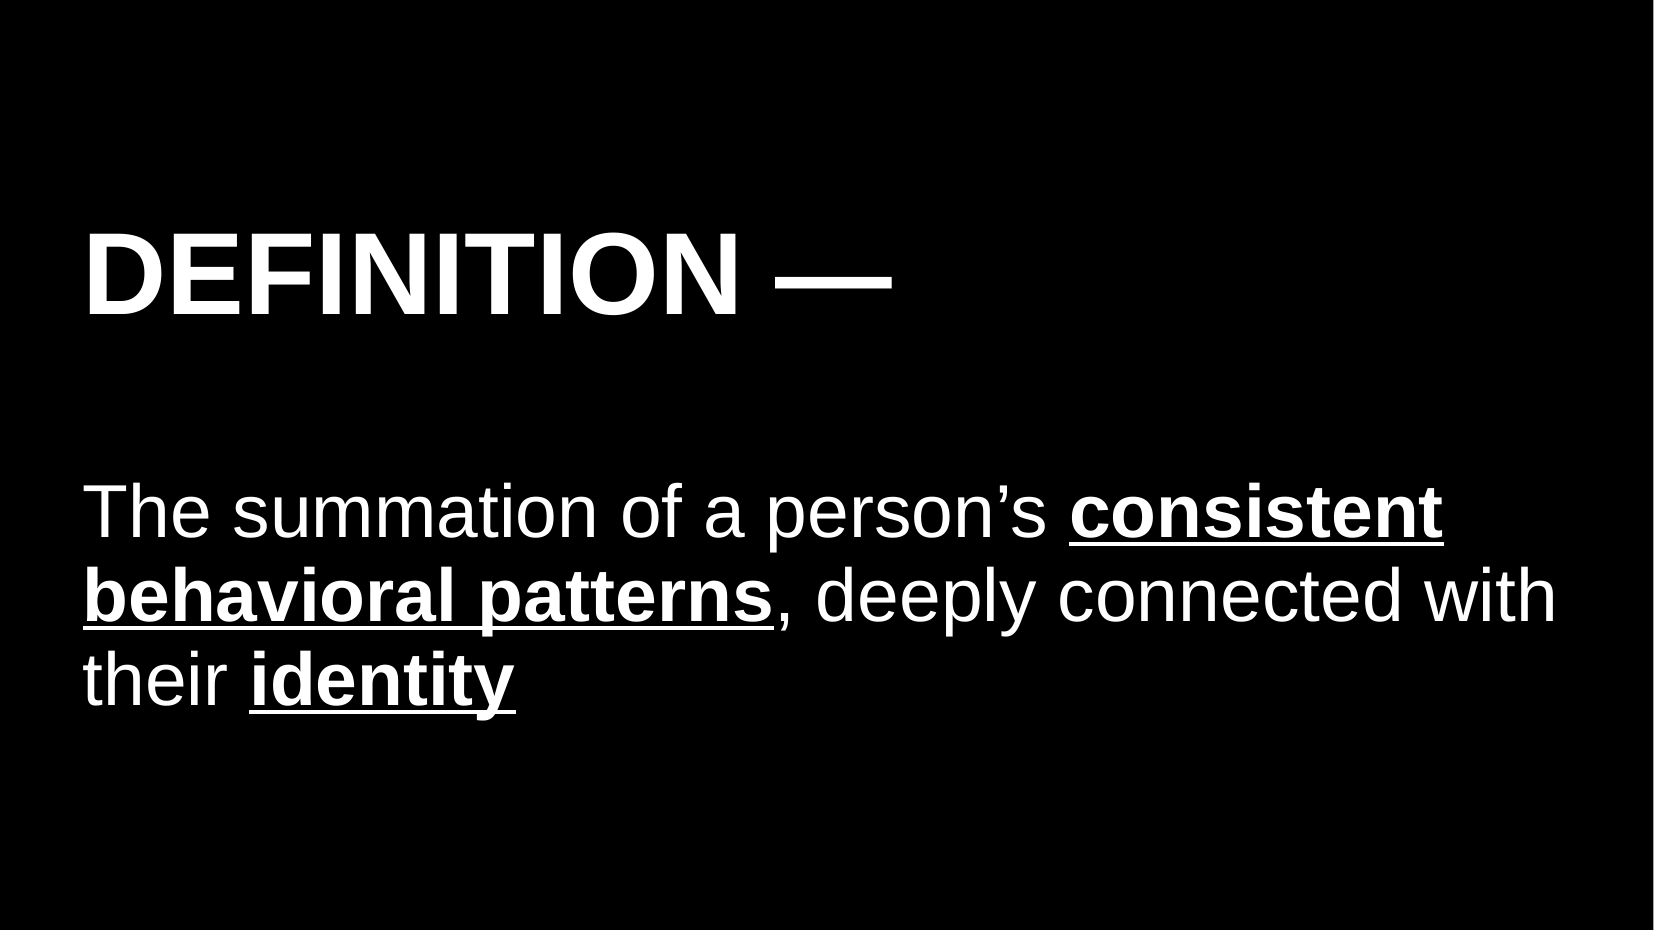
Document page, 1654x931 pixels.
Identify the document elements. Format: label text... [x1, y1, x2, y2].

subtitle DEFINITION — The summation of a person’s consistent behavioral patterns, deeply connected with their identity [82, 0, 1571, 931]
